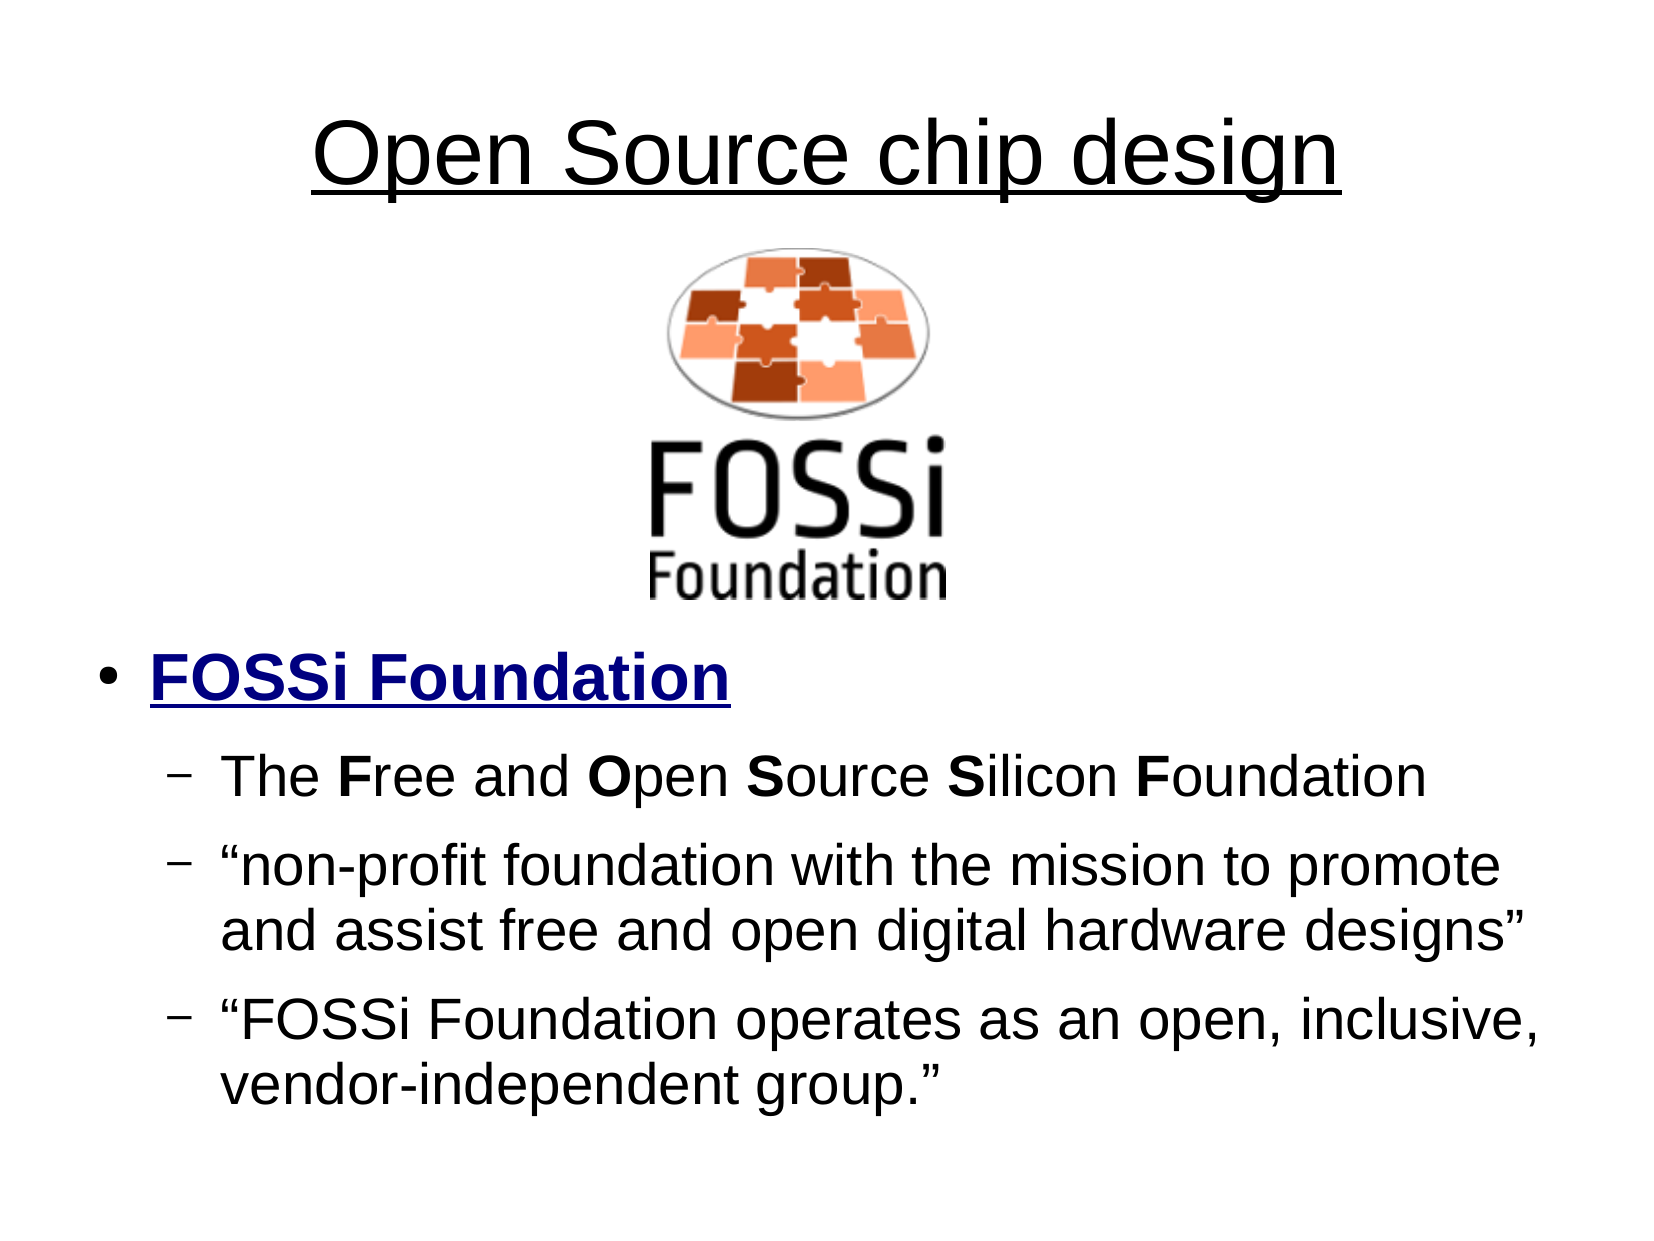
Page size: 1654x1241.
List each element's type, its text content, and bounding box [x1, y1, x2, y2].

title Open Source chip design [82, 49, 1571, 257]
list FOSSi Foundation The Free and Open Source Silicon Foundation “non-profit foundation with the mission to promote and assist free and open digital hardware designs” “FOSSi Foundation operates as an open, inclusive, vendor-independent group.” [49, 535, 1572, 1241]
picture [650, 257, 946, 600]
